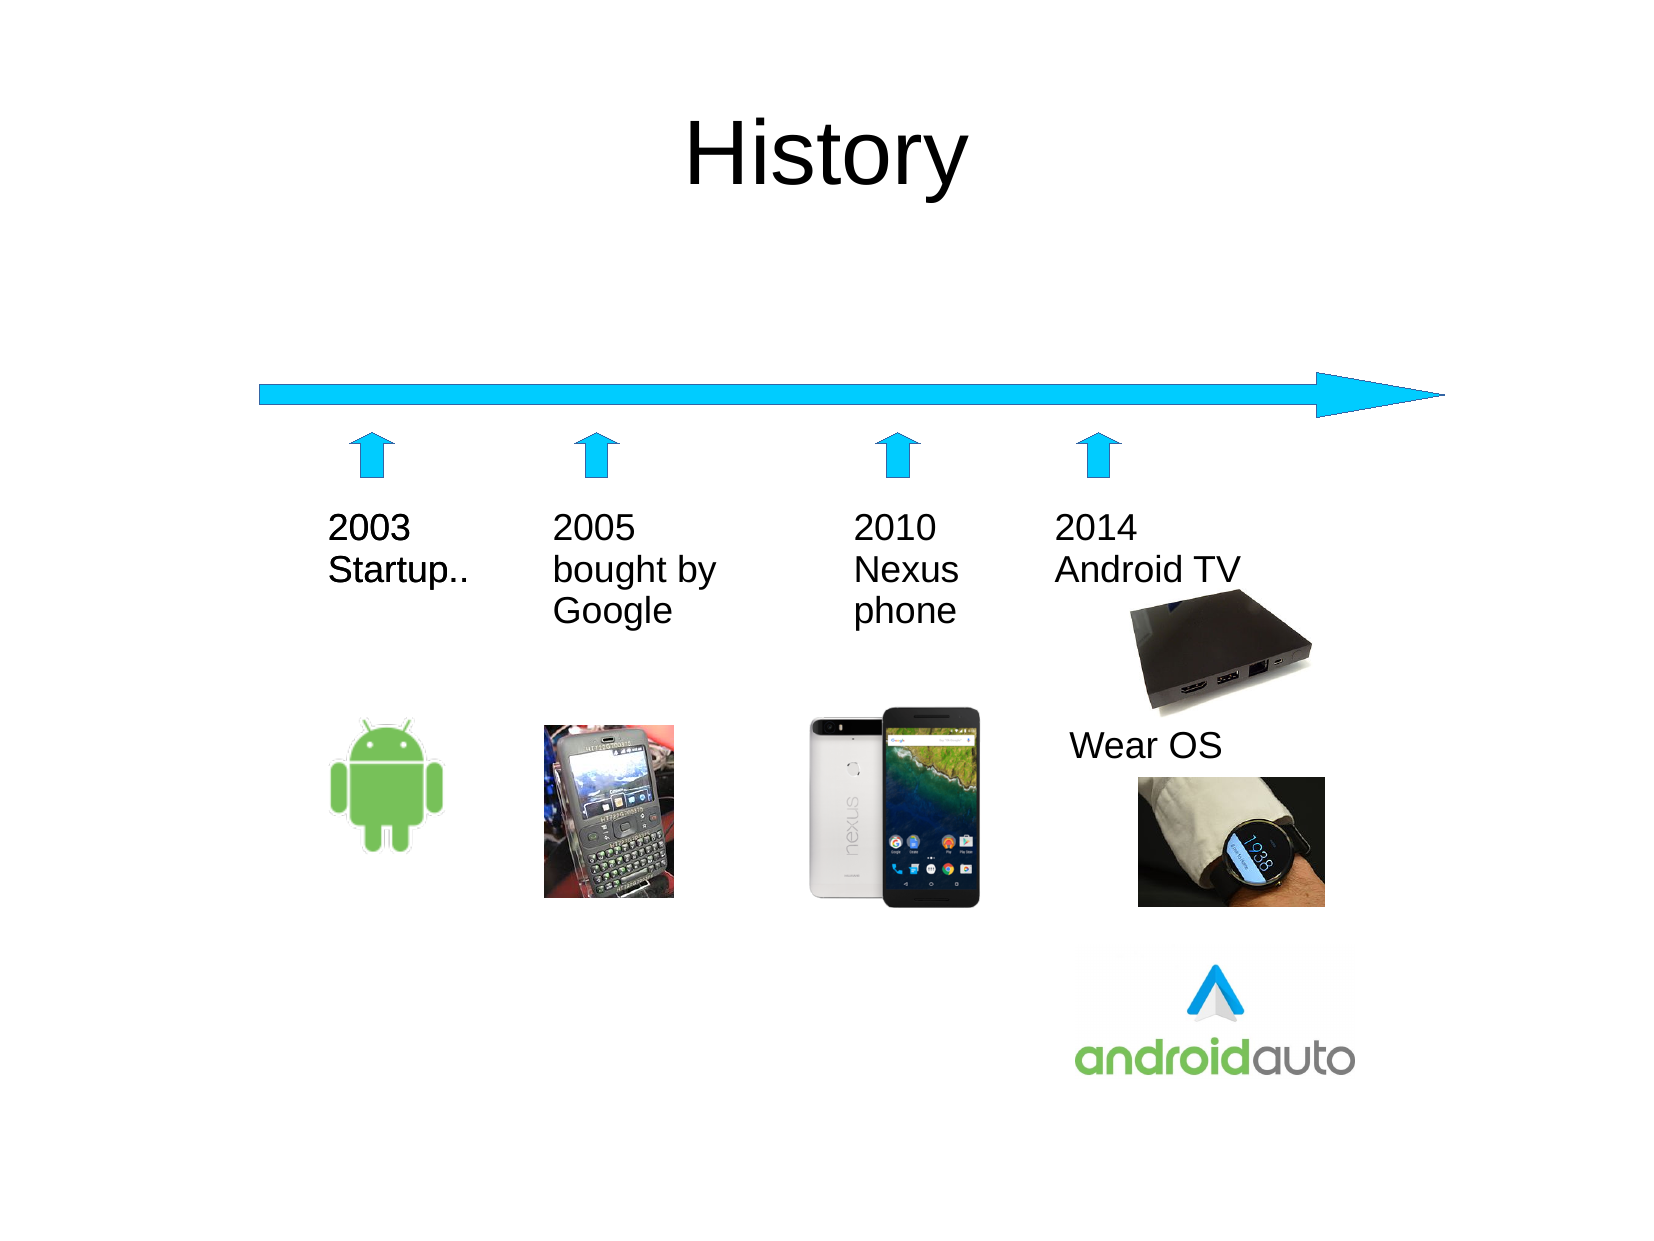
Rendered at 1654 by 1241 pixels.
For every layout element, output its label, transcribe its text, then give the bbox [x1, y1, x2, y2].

picture [1129, 588, 1313, 718]
text_box [875, 432, 921, 478]
text_box [574, 432, 620, 478]
picture [1075, 944, 1355, 1079]
title History [82, 49, 1571, 257]
text_box [1076, 432, 1122, 478]
text_box 2010 Nexus phone [838, 498, 975, 640]
text_box Wear OS [1054, 716, 1238, 774]
text_box [259, 372, 1445, 418]
text_box 2005 bought by Google [537, 498, 743, 640]
picture [760, 702, 1025, 915]
picture [1138, 777, 1325, 907]
text_box [349, 432, 395, 478]
picture [328, 717, 446, 855]
text_box 2003 Startup.. [313, 498, 485, 598]
text_box 2014 Android TV [1039, 498, 1256, 598]
picture [544, 725, 674, 898]
